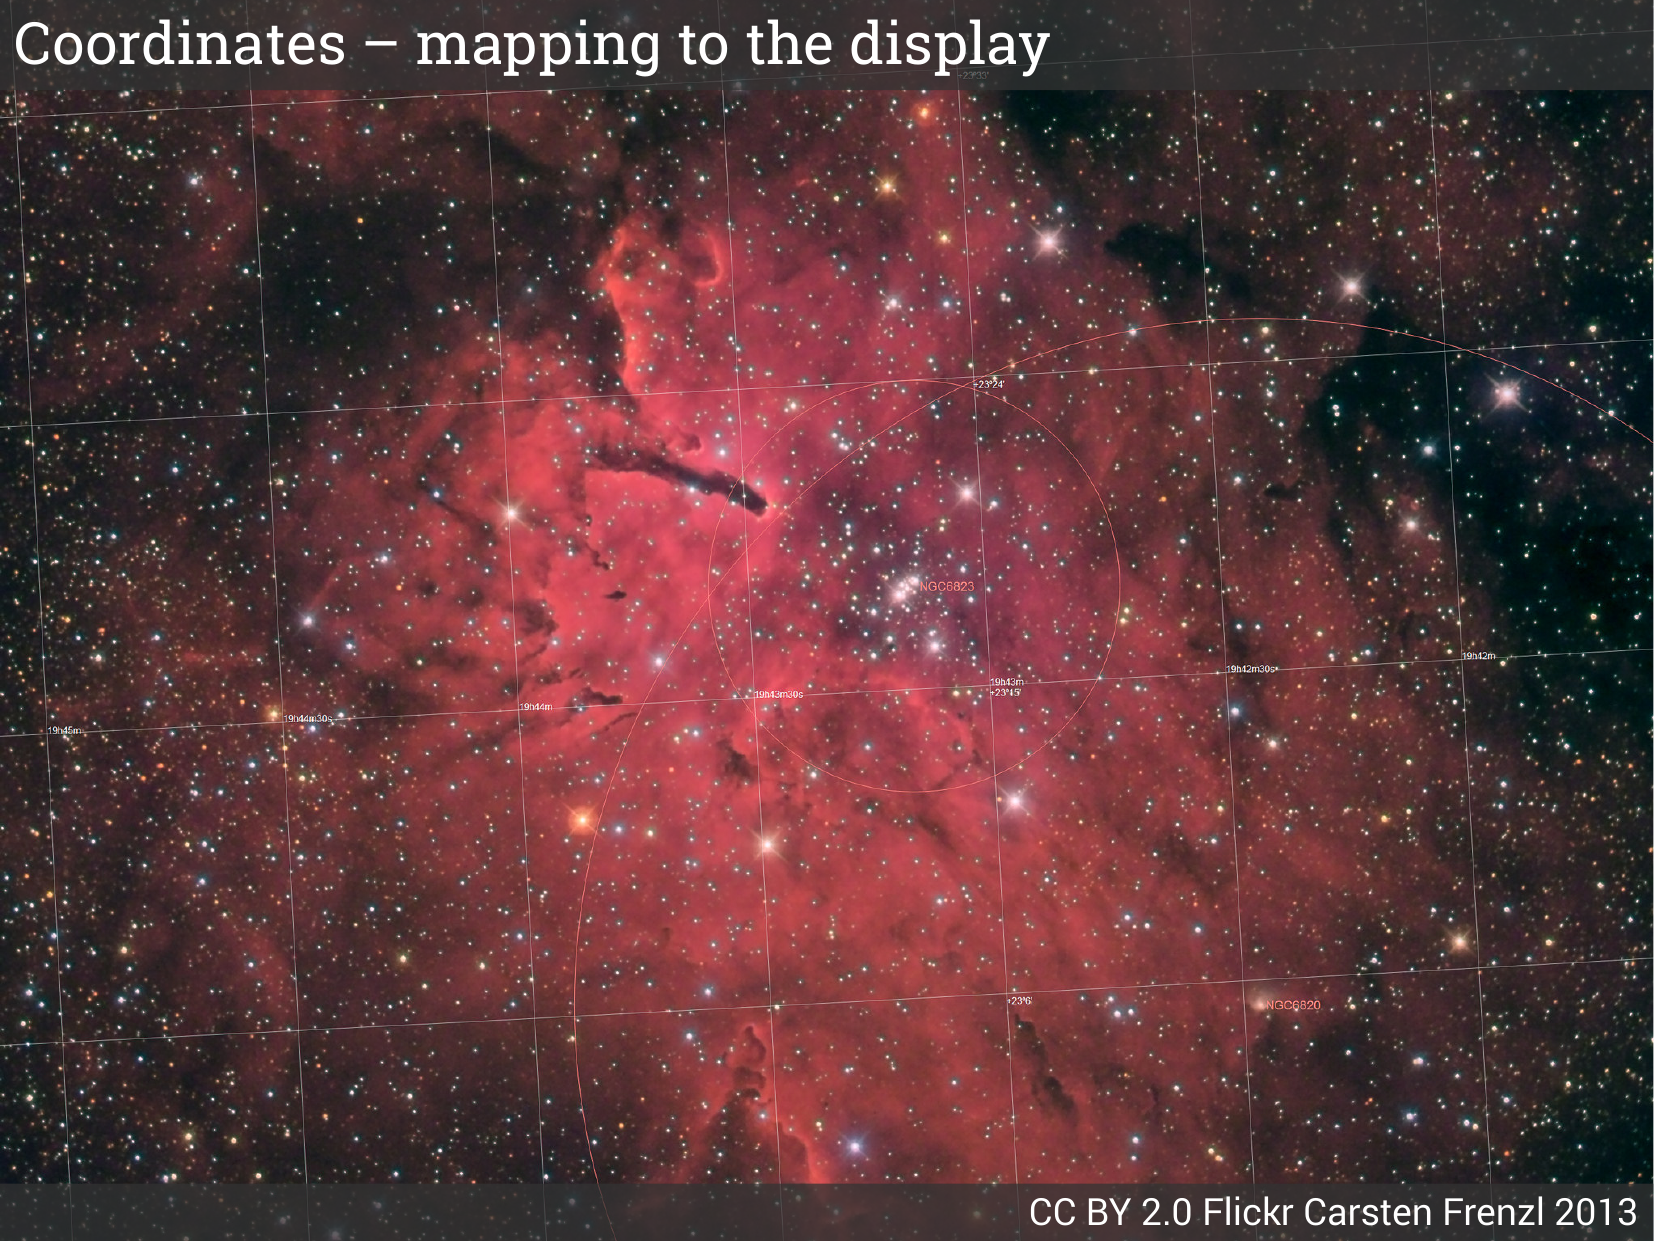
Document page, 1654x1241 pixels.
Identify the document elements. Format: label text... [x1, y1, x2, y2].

text_box Coordinates – mapping to the display [0, 0, 1654, 89]
picture [0, 91, 1654, 1183]
text_box CC BY 2.0 Flickr Carsten Frenzl 2013 [0, 1183, 1654, 1241]
